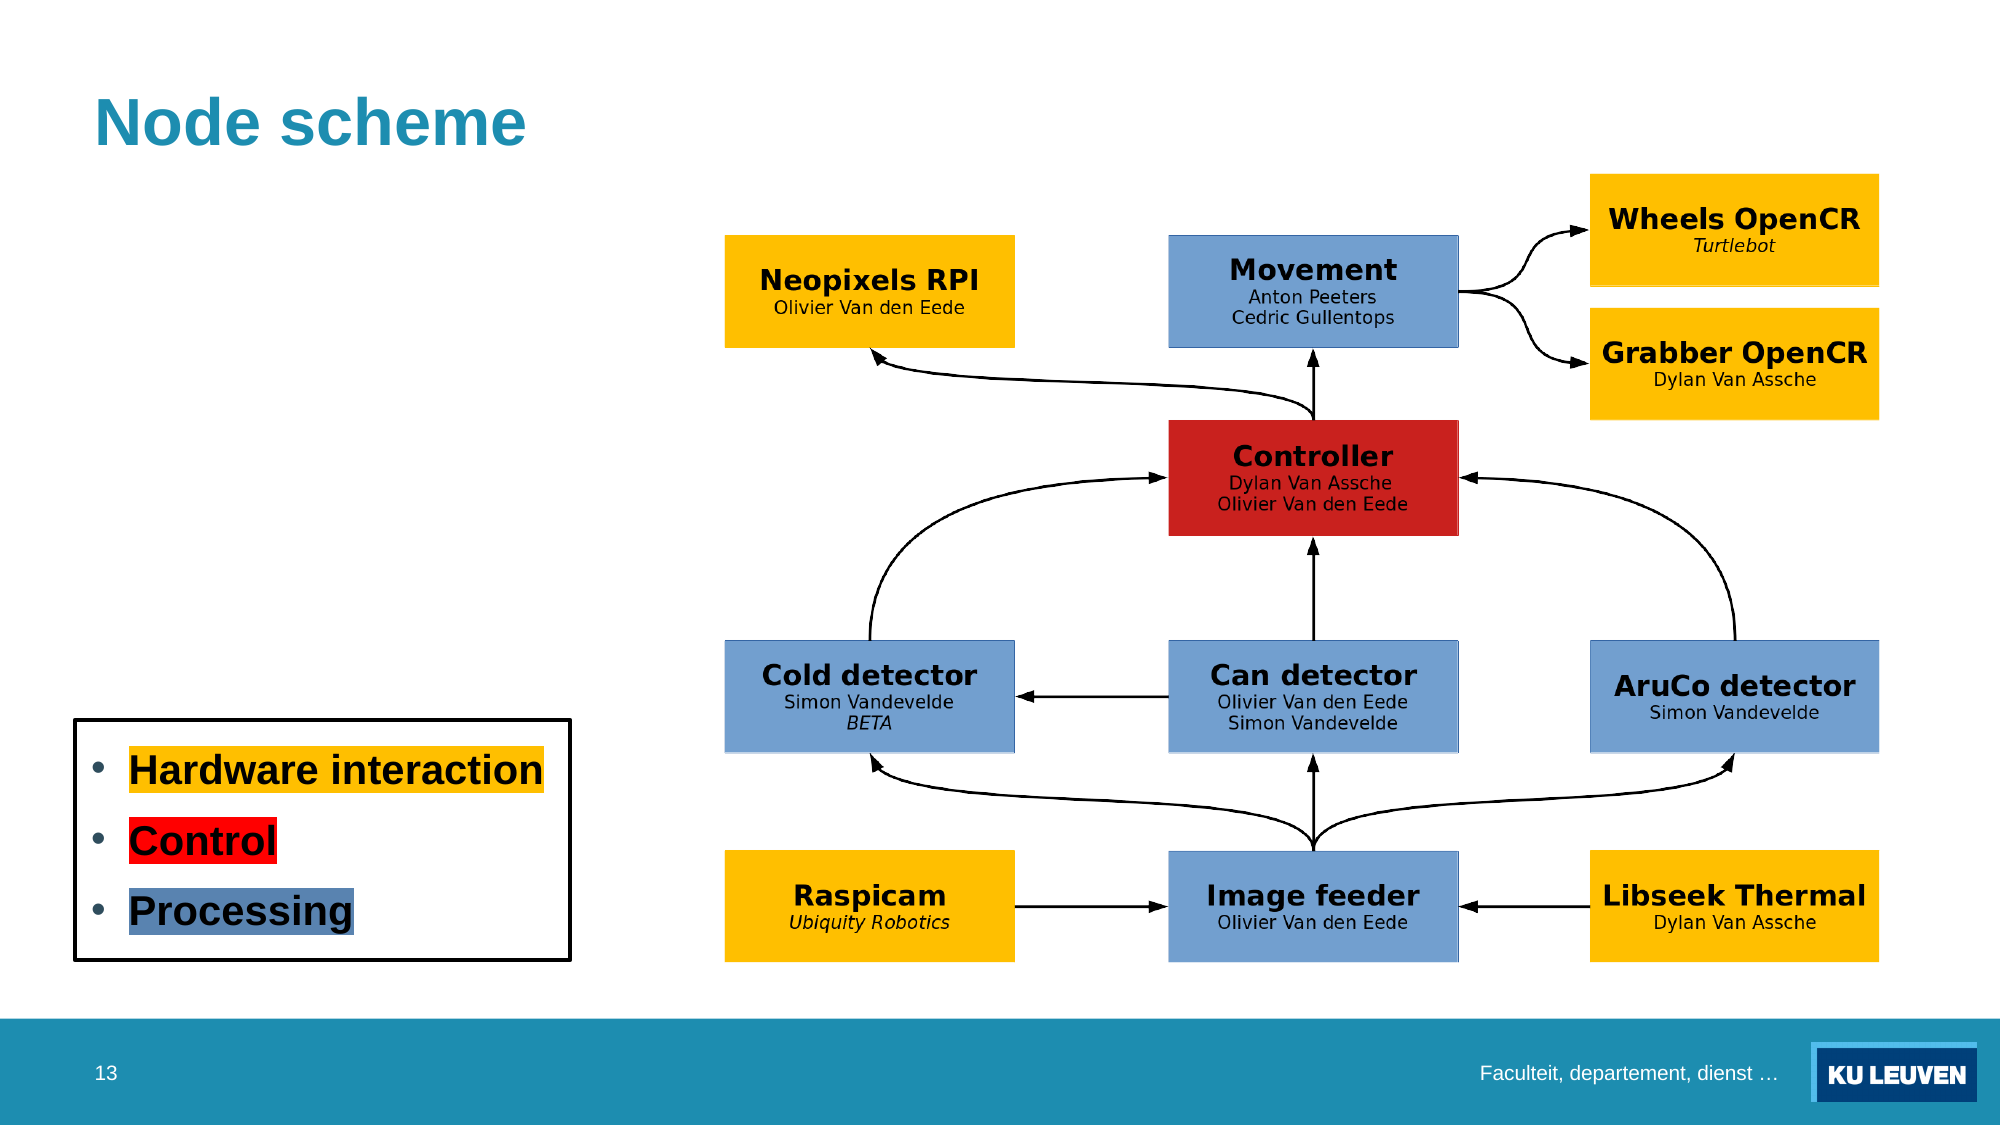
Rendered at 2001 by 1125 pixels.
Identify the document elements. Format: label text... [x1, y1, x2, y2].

list Hardware interaction Control Processing [76, 735, 571, 969]
text_box [75, 720, 571, 961]
picture [724, 173, 1880, 963]
title Node scheme [94, 49, 1906, 189]
picture [1811, 1042, 1977, 1102]
